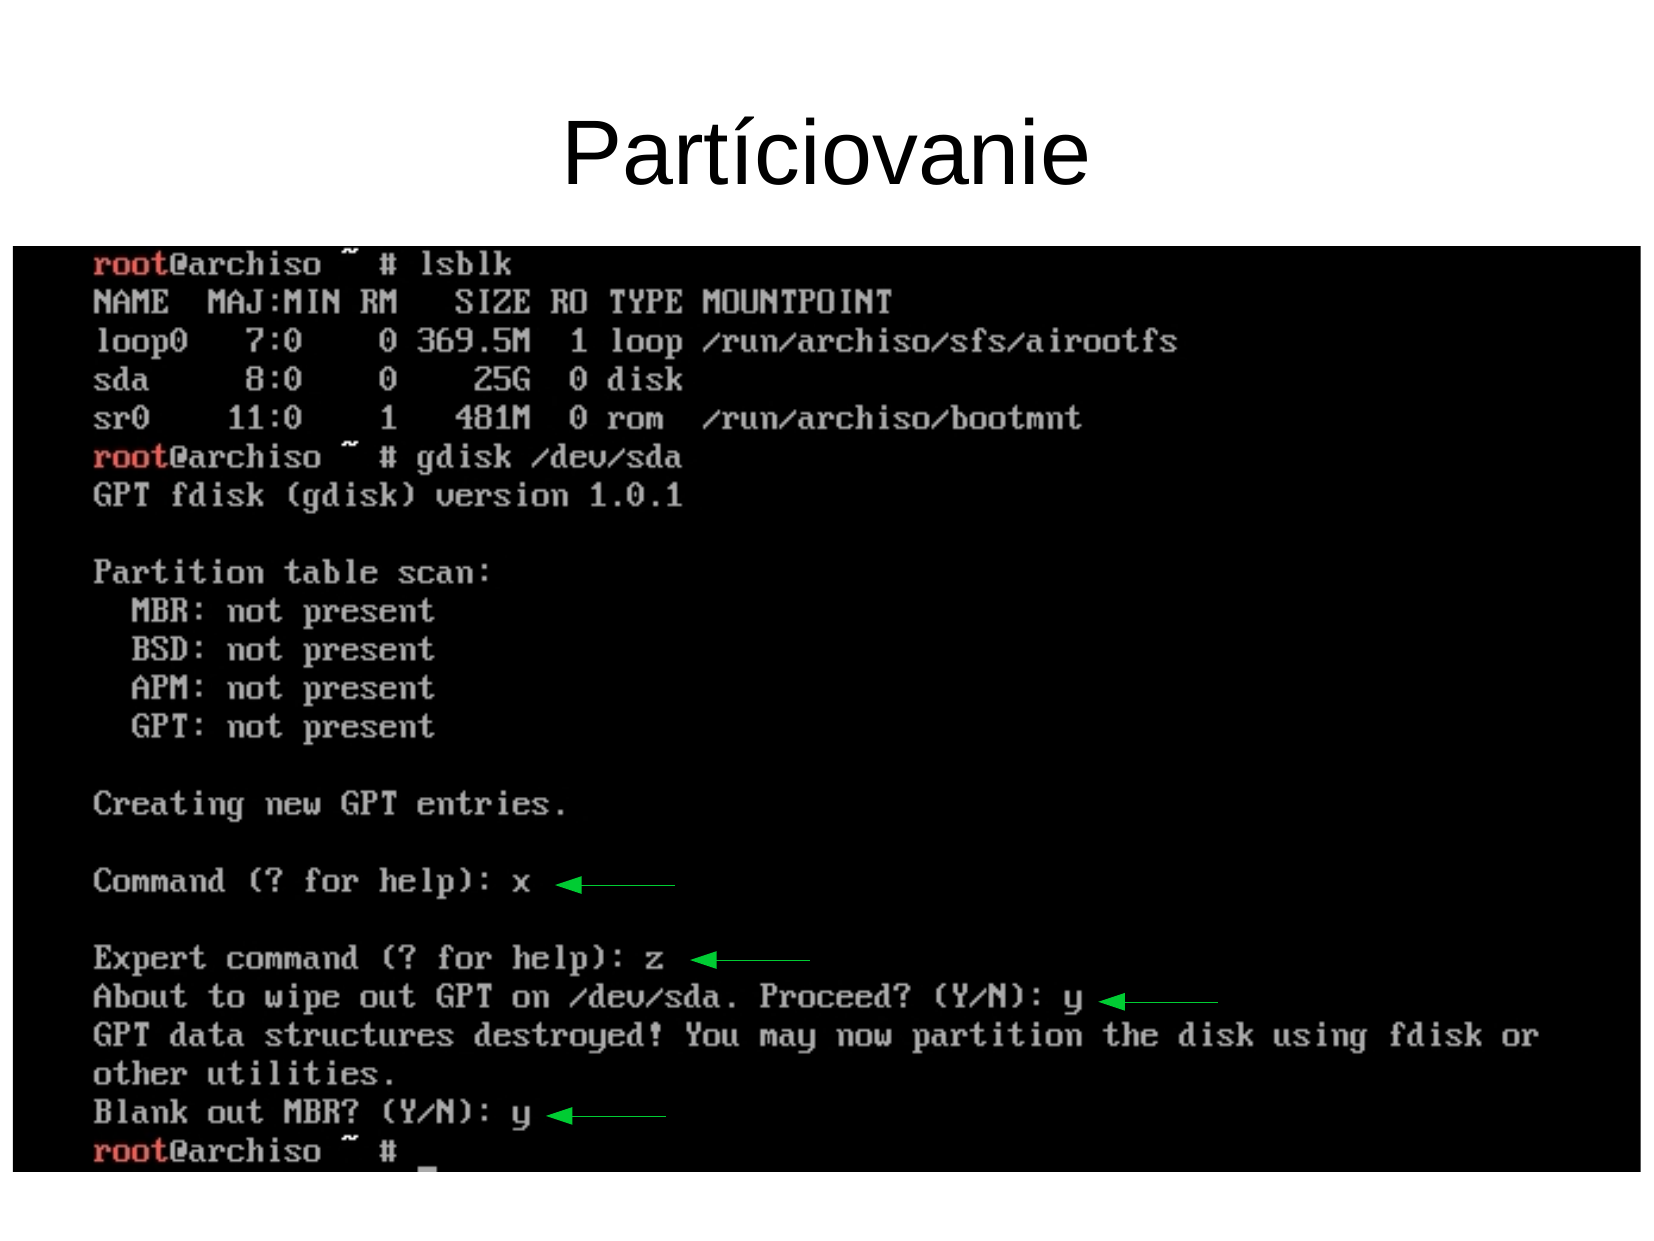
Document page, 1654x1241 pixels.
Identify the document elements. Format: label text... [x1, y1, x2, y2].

picture [12, 246, 1641, 1172]
title Partíciovanie [82, 49, 1571, 246]
